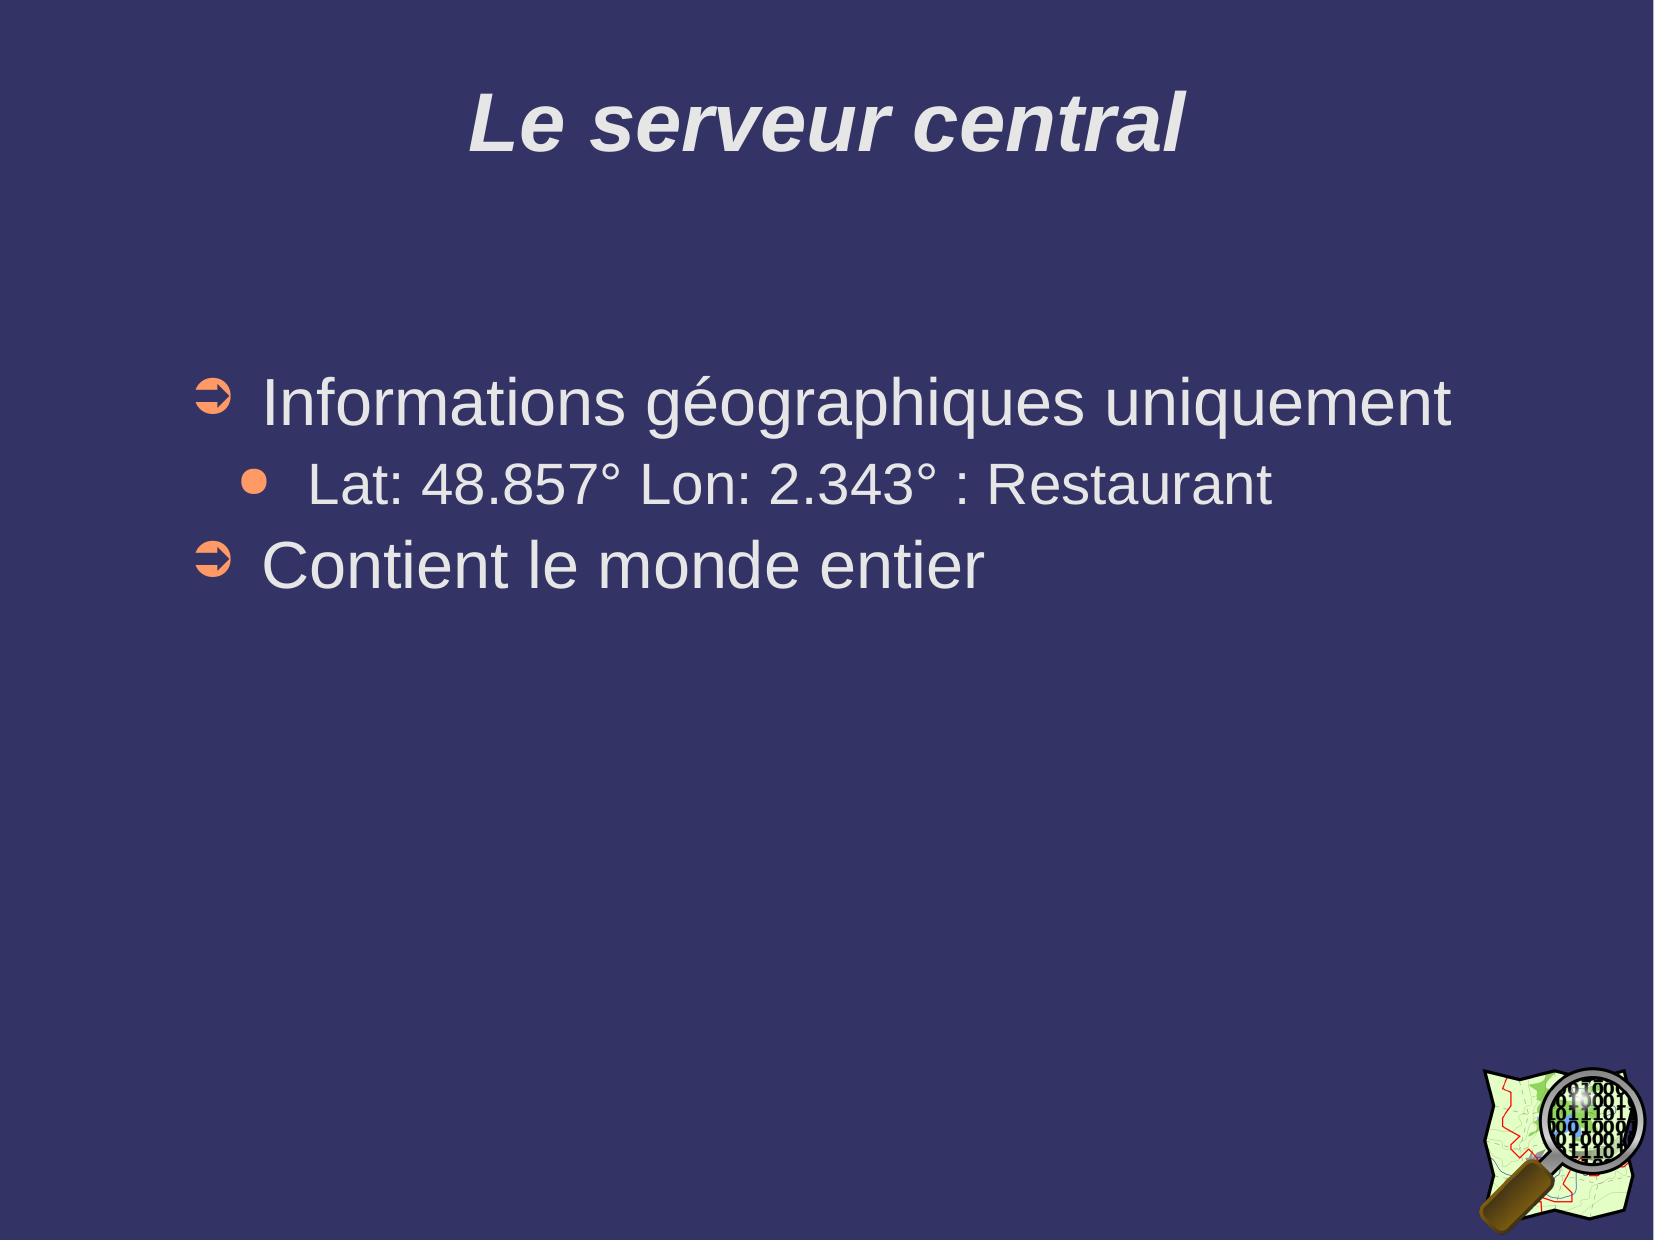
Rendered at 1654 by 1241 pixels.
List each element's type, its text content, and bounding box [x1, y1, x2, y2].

title Le serveur central [121, 19, 1534, 227]
list Informations géographiques uniquement Lat: 48.857° Lon: 2.343° : Restaurant Contient le monde entier [178, 364, 1570, 1147]
picture [1476, 1062, 1650, 1236]
